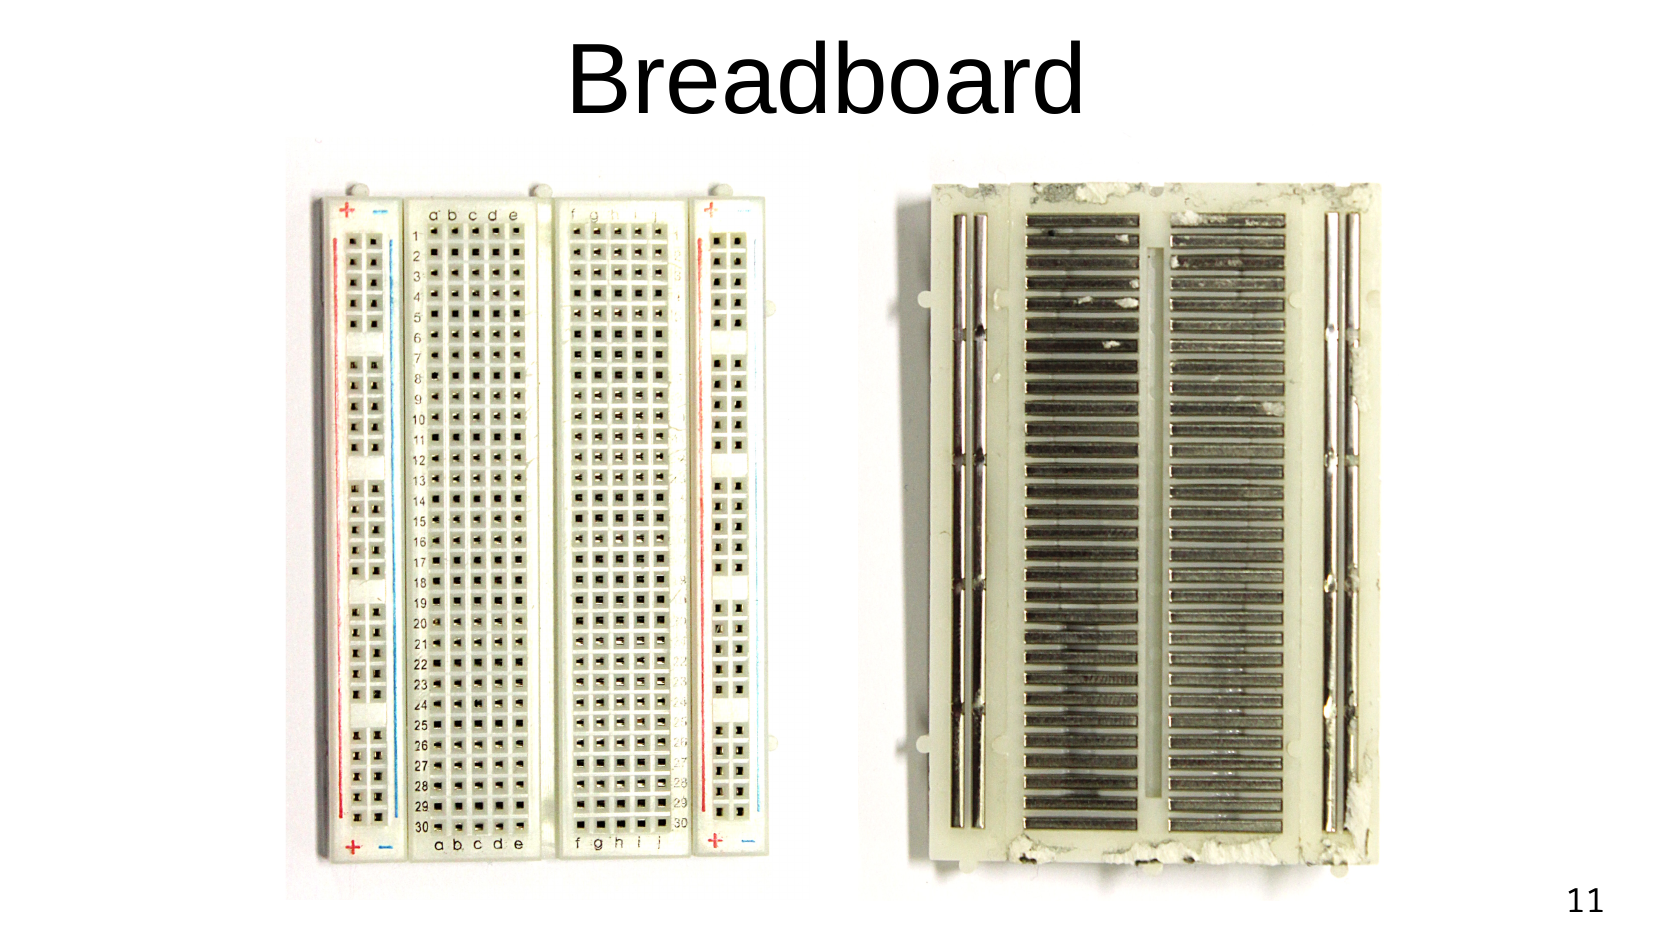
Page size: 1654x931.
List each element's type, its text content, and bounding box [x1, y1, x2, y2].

picture [285, 137, 810, 901]
title Breadboard [82, 1, 1571, 157]
picture [857, 120, 1428, 901]
